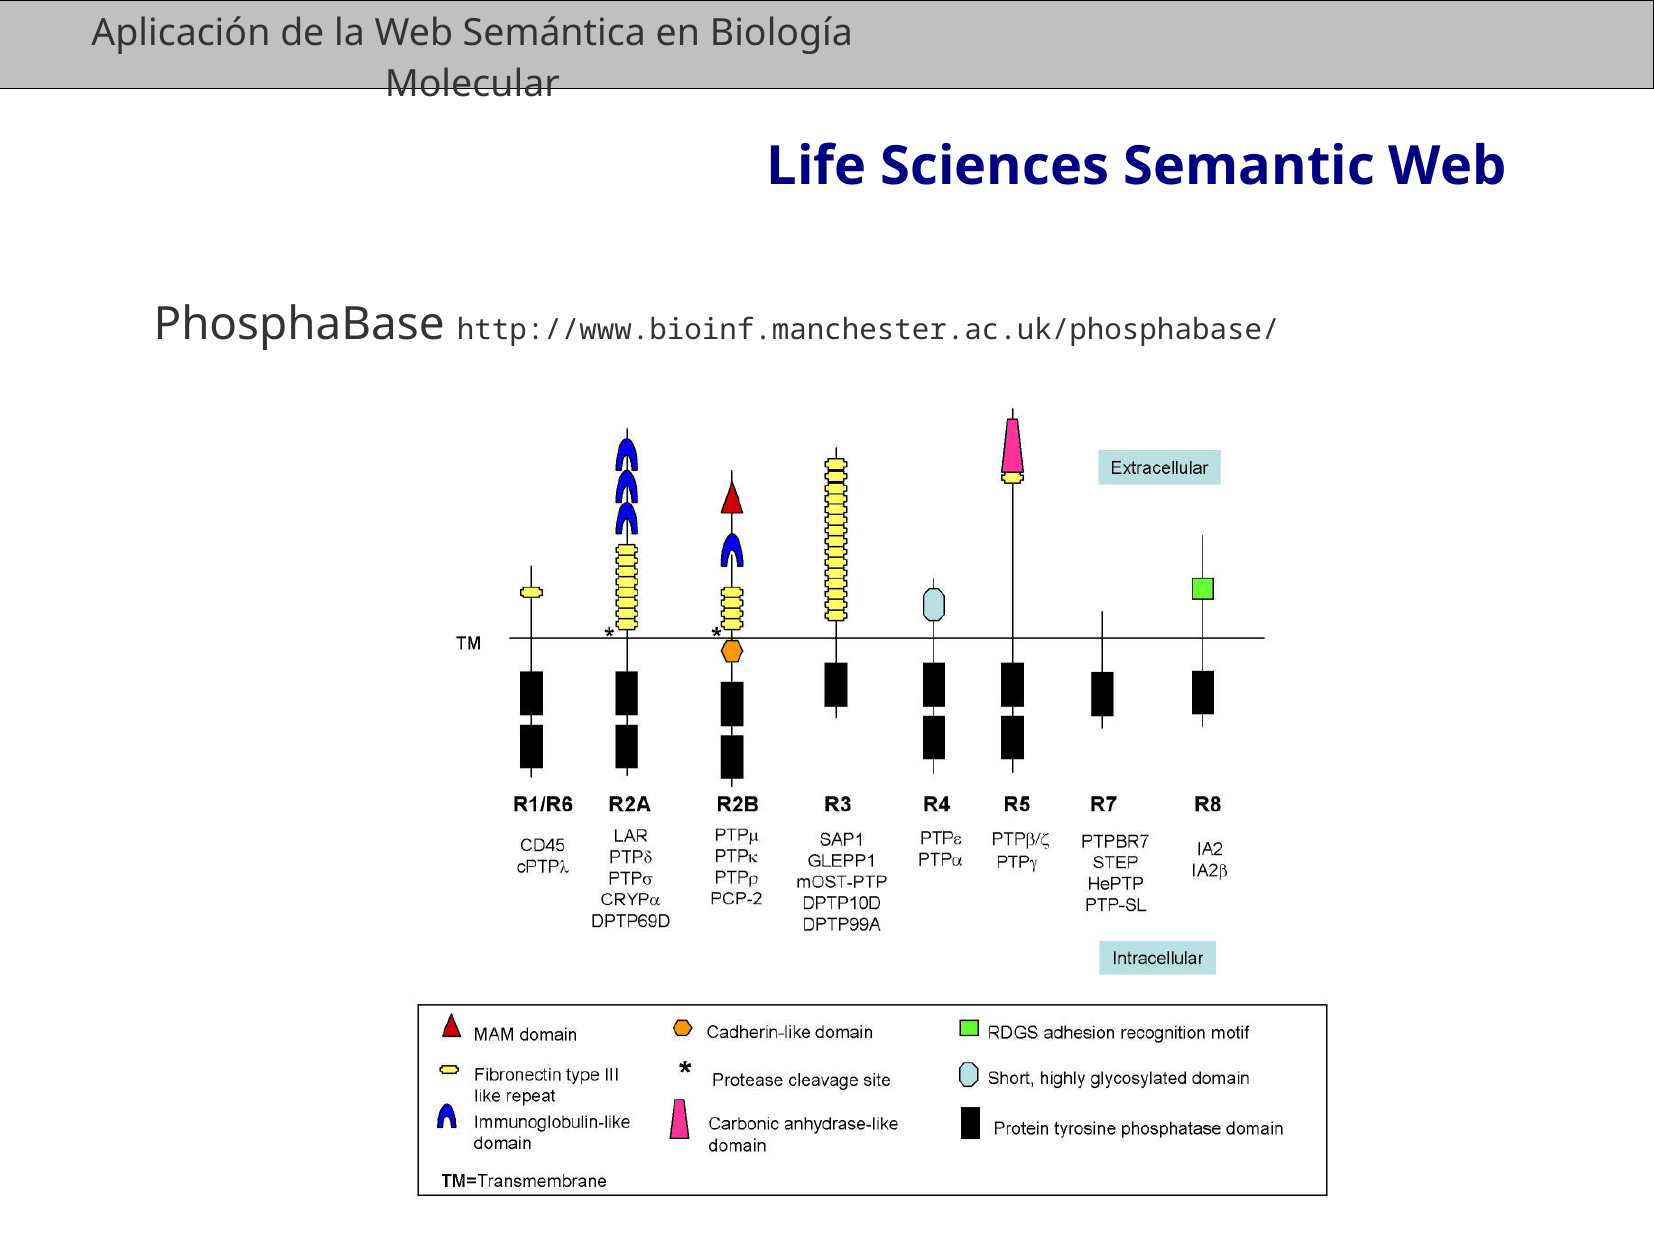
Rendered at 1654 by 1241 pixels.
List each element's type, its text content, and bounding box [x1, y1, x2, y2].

text_box Aplicación de la Web Semántica en Biología Molecular [0, 23, 945, 89]
text_box [0, 0, 1654, 89]
list PhosphaBase http://www.bioinf.manchester.ac.uk/phosphabase/ [82, 290, 1571, 1182]
text_box Life Sciences Semantic Web [620, 125, 1654, 202]
picture [295, 383, 1378, 1211]
